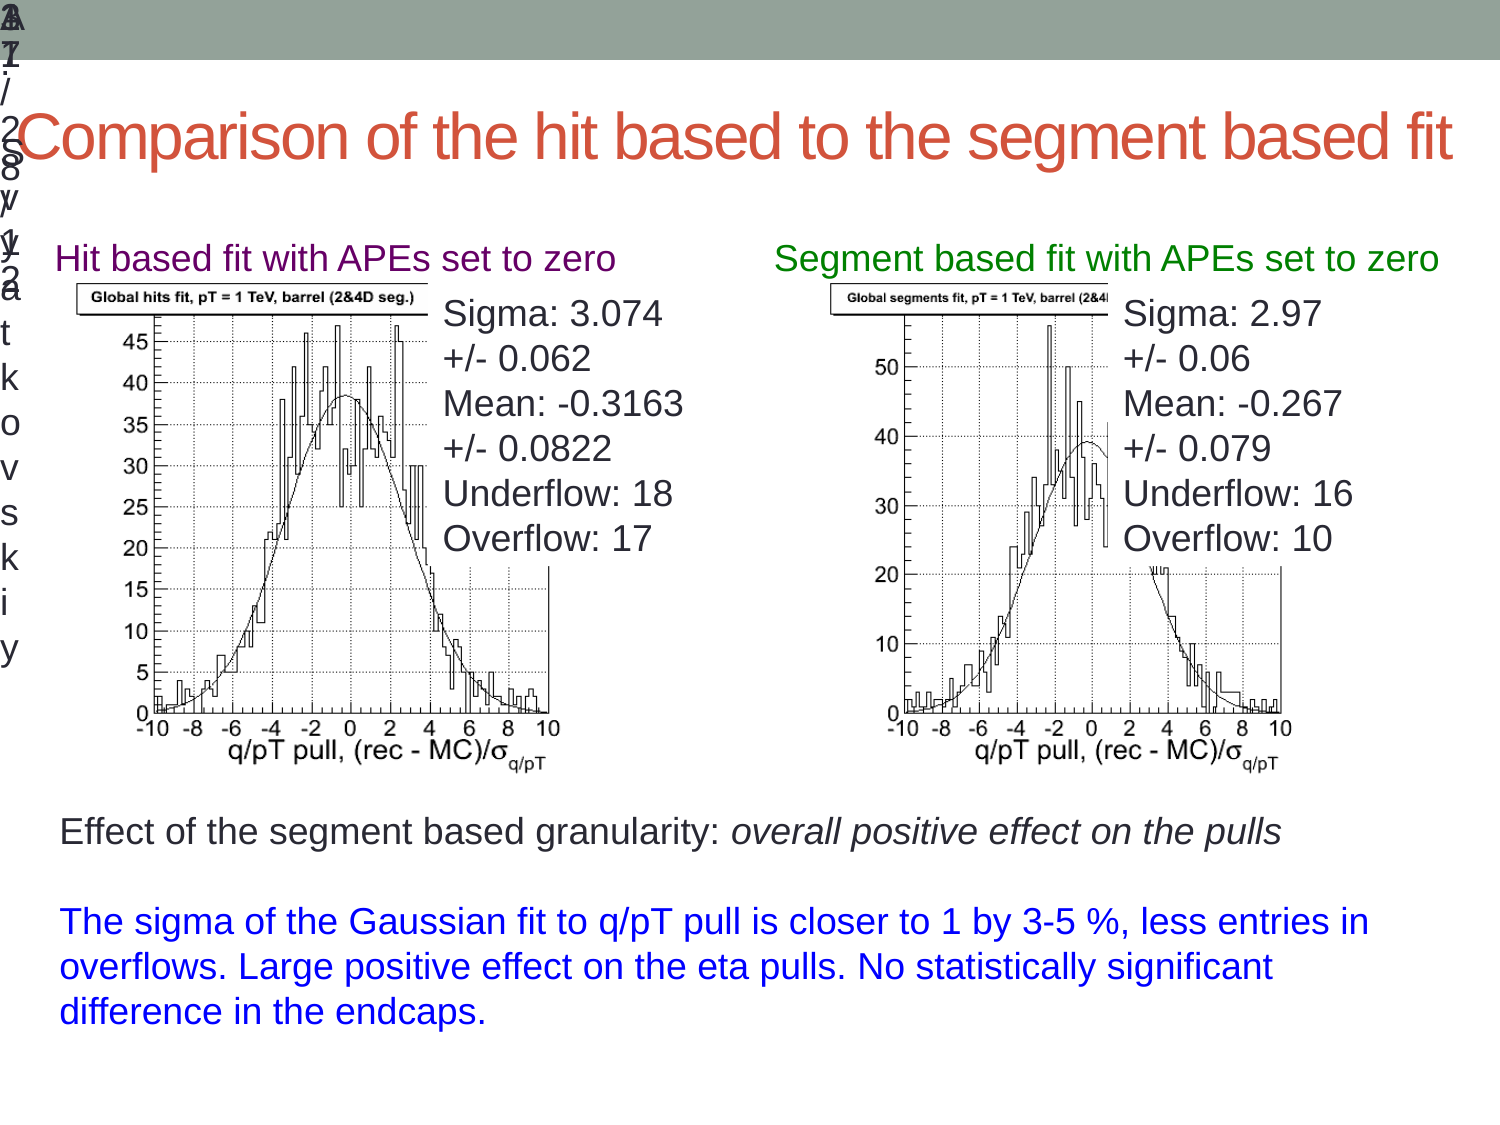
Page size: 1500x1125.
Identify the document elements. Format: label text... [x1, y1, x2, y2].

title Comparison of the hit based to the segment based fit [0, 52, 1500, 215]
text_box Segment based fit with APEs set to zero [759, 226, 1457, 287]
text_box Sigma: 2.97 +/- 0.06 Mean: -0.267 +/- 0.079 Underflow: 16 Overflow: 10 [1108, 287, 1378, 567]
text_box Sigma: 3.074 +/- 0.062 Mean: -0.3163 +/- 0.0822 Underflow: 18 Overflow: 17 [427, 281, 711, 567]
text_box Hit based fit with APEs set to zero [39, 226, 650, 287]
picture [826, 287, 1349, 778]
picture [72, 287, 620, 778]
text_box Effect of the segment based granularity: overall positive effect on the pulls The sigma of the Gaussian fit to q/pT pull is closer to 1 by 3-5 %, less entries in overflows. Large positive effect on the eta pulls. No statistically significant difference in the endcaps. [44, 799, 1434, 1040]
